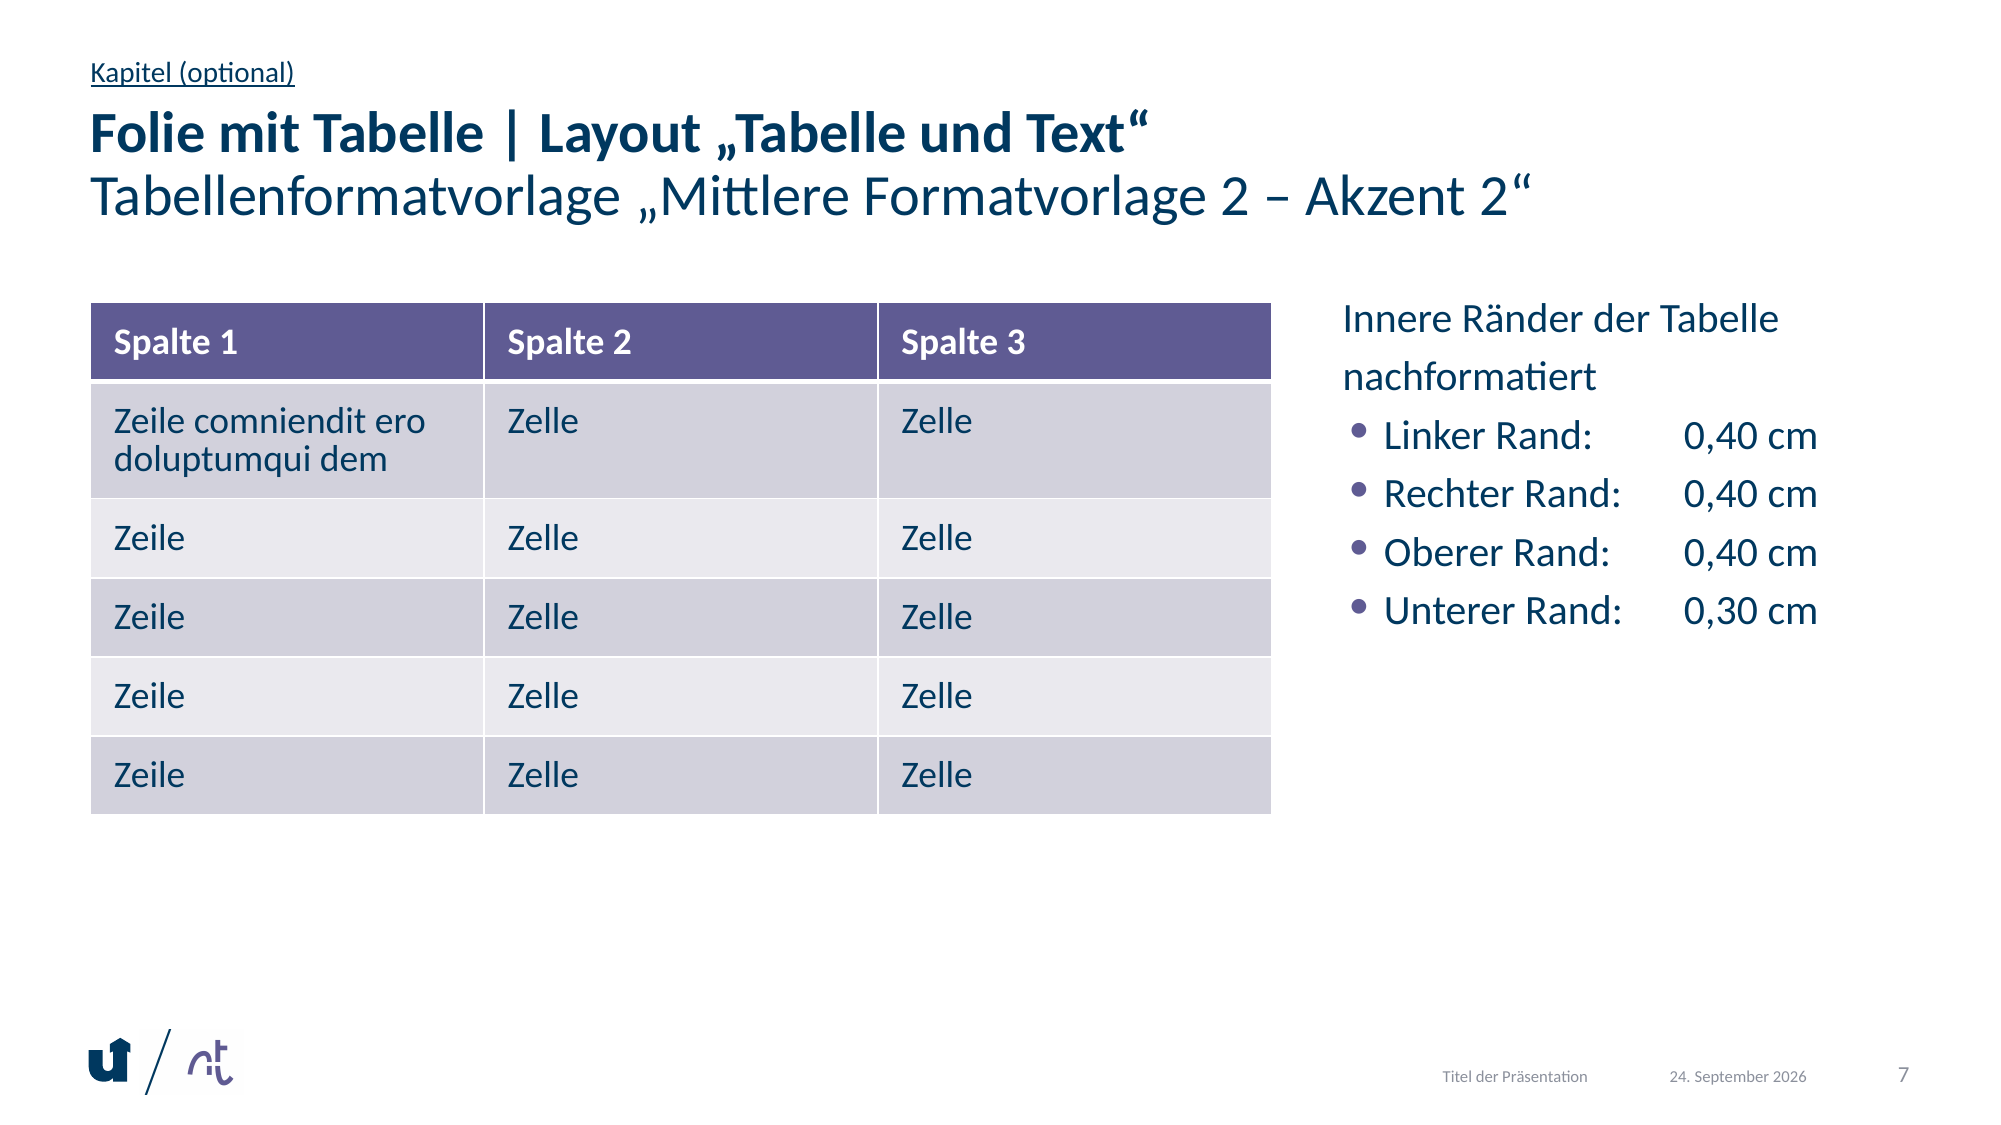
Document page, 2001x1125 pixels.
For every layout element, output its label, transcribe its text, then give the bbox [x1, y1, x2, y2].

table_cell Zelle [879, 384, 1271, 498]
table_header Spalte 1 [91, 303, 483, 379]
table_cell Zeile comniendit ero doluptumqui dem [91, 384, 483, 498]
table_cell Zelle [879, 579, 1271, 656]
table_cell Zelle [485, 658, 877, 735]
table_cell Zelle [485, 737, 877, 814]
table_header Spalte 2 [485, 303, 877, 379]
picture [139, 1029, 244, 1095]
list Kapitel (optional) [90, 42, 1910, 90]
table_header Spalte 3 [879, 303, 1271, 379]
title Folie mit Tabelle | Layout „Tabelle und Text“ Tabellenformatvorlage „Mittlere Formatvorlage 2 – Akzent 2“ [90, 101, 1910, 244]
table_cell Zelle [879, 658, 1271, 735]
table_cell Zeile [91, 499, 483, 577]
table_cell Zelle [879, 737, 1271, 814]
table_cell Zelle [485, 499, 877, 577]
list Innere Ränder der Tabelle nachformatiert Linker Rand: 0,40 cm Rechter Rand: 0,40 cm Oberer Rand: 0,40 cm Unterer Rand: 0,30 cm [1342, 279, 1910, 1012]
table_cell Zelle [879, 499, 1271, 577]
table_cell Zeile [91, 658, 483, 735]
table_cell Zelle [485, 579, 877, 656]
table_cell Zeile [91, 737, 483, 814]
table_cell Zelle [485, 384, 877, 498]
table_cell Zeile [91, 579, 483, 656]
